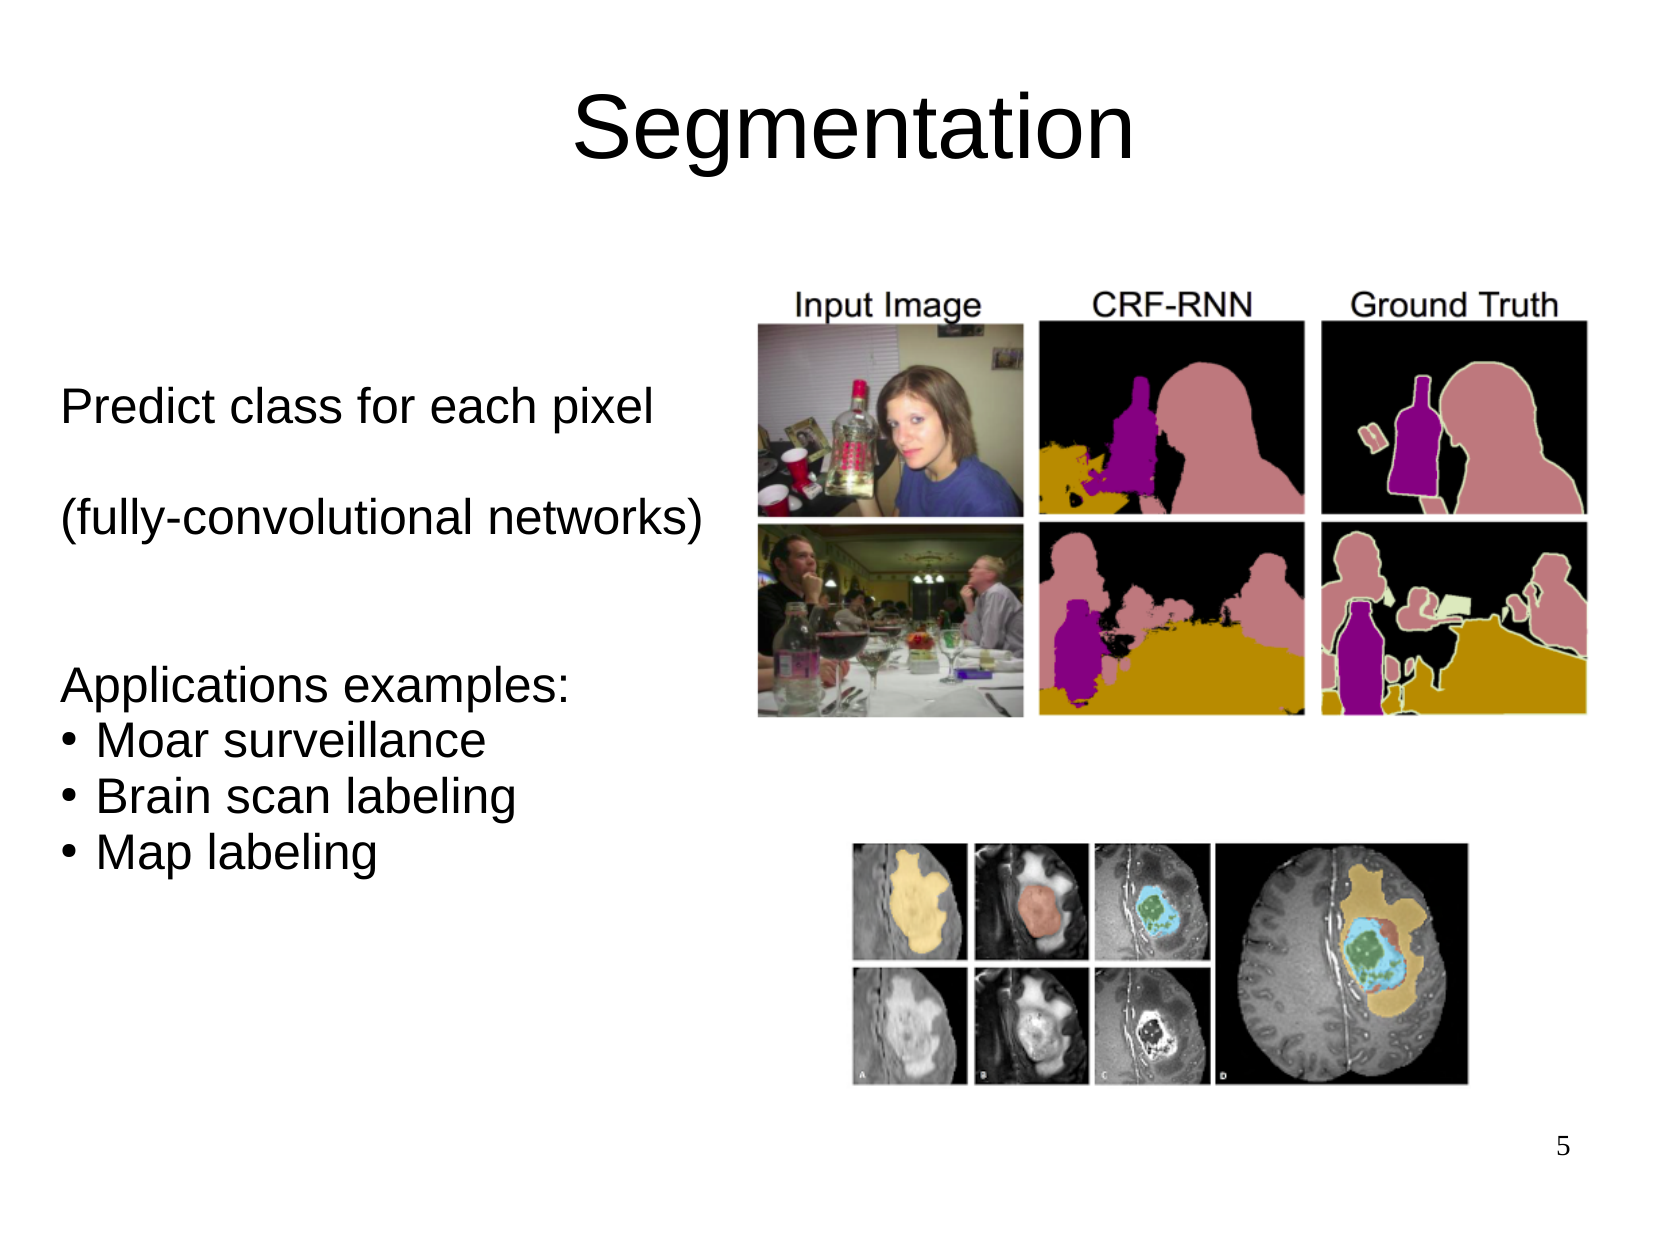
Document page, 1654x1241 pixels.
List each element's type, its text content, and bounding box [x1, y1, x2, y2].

text_box Segmentation [299, 75, 1410, 178]
picture [846, 839, 1471, 1089]
text_box Predict class for each pixel (fully-convolutional networks) Applications examples: Moar surveillance Brain scan labeling Map labeling [60, 274, 721, 1040]
picture [750, 284, 1591, 721]
